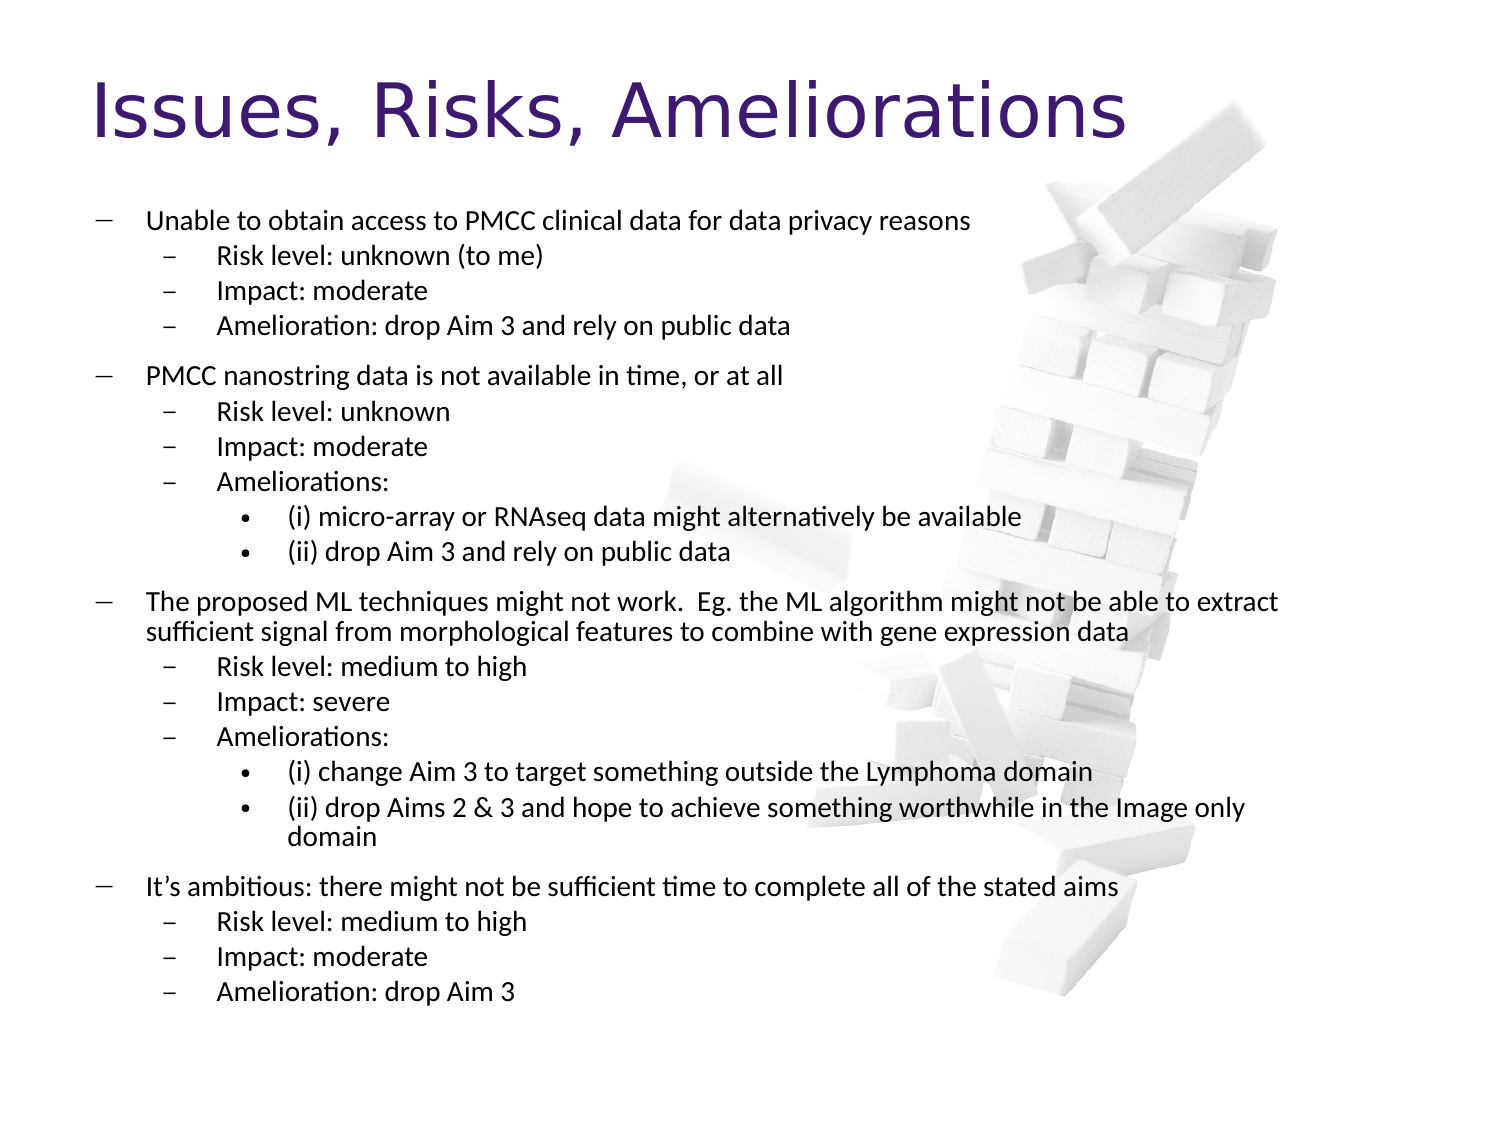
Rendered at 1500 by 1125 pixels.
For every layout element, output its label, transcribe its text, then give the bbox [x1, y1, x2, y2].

title Issues, Risks, Ameliorations [75, 45, 1423, 171]
list Unable to obtain access to PMCC clinical data for data privacy reasons Risk level: unknown (to me) Impact: moderate Amelioration: drop Aim 3 and rely on public data PMCC nanostring data is not available in time, or at all Risk level: unknown Impact: moderate Ameliorations: (i) micro-array or RNAseq data might alternatively be available (ii) drop Aim 3 and rely on public data The proposed ML techniques might not work. Eg. the ML algorithm might not be able to extract sufficient signal from morphological features to combine with gene expression data Risk level: medium to high Impact: severe Ameliorations: (i) change Aim 3 to target something outside the Lymphoma domain (ii) drop Aims 2 & 3 and hope to achieve something worthwhile in the Image only domain It’s ambitious: there might not be sufficient time to complete all of the stated aims Risk level: medium to high Impact: moderate Amelioration: drop Aim 3 [75, 208, 1329, 1021]
picture [589, 90, 1500, 1001]
